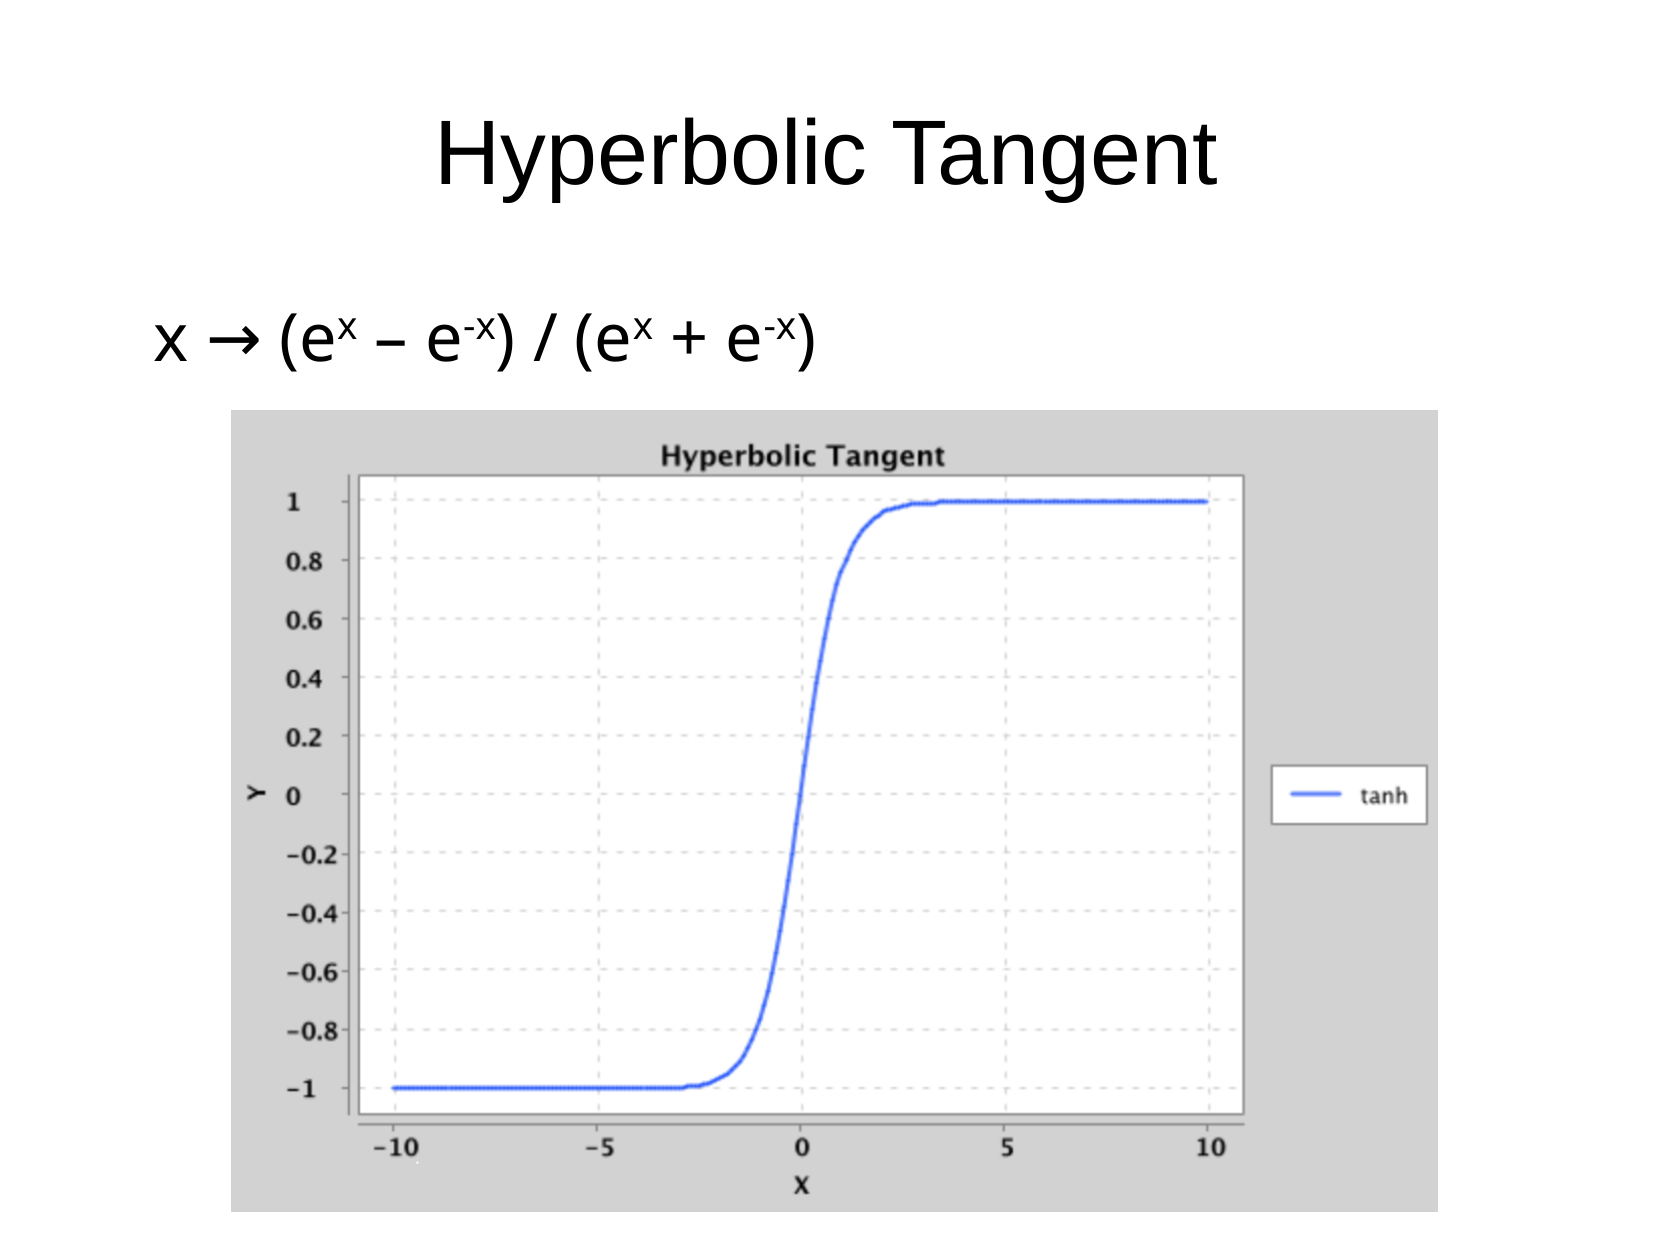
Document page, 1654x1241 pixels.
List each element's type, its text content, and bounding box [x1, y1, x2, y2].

picture [231, 410, 1438, 1212]
list x → (ex – e-x) / (ex + e-x) [82, 290, 1571, 1010]
title Hyperbolic Tangent [82, 49, 1571, 257]
